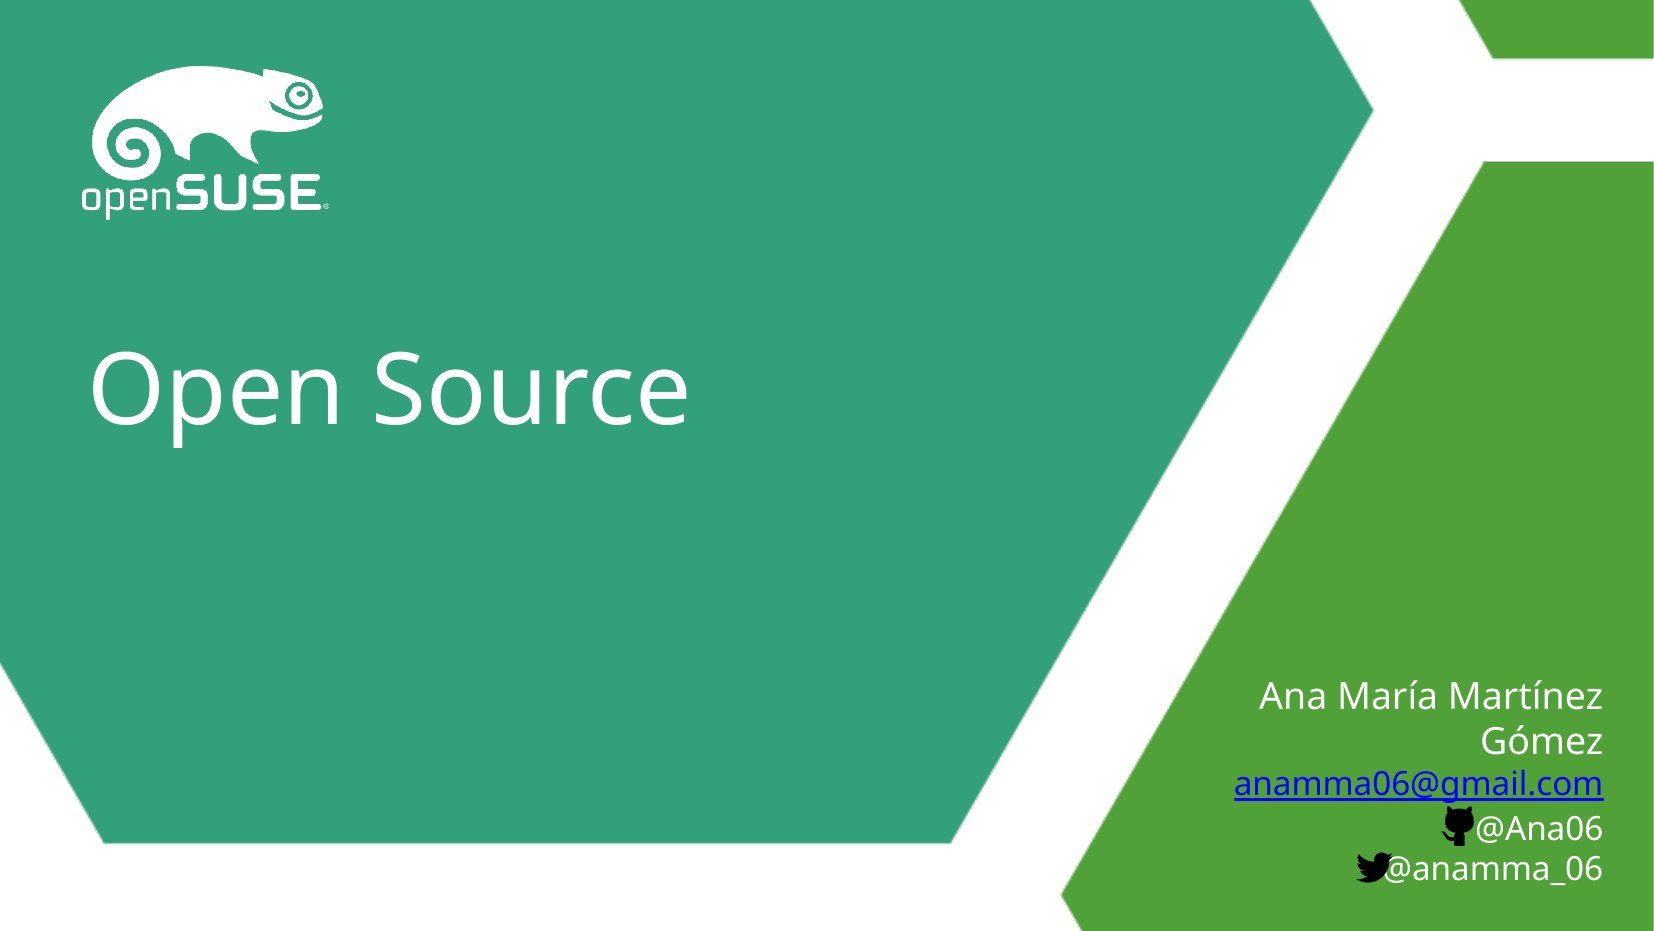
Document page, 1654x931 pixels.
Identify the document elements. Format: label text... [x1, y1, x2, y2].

picture [0, 0, 1654, 931]
picture [1356, 849, 1393, 886]
text_box Ana María Martínez Gómez anamma06@gmail.com @Ana06 @anamma_06 [1177, 686, 1604, 931]
picture [1438, 806, 1477, 846]
text_box Open Source [87, 255, 1222, 634]
